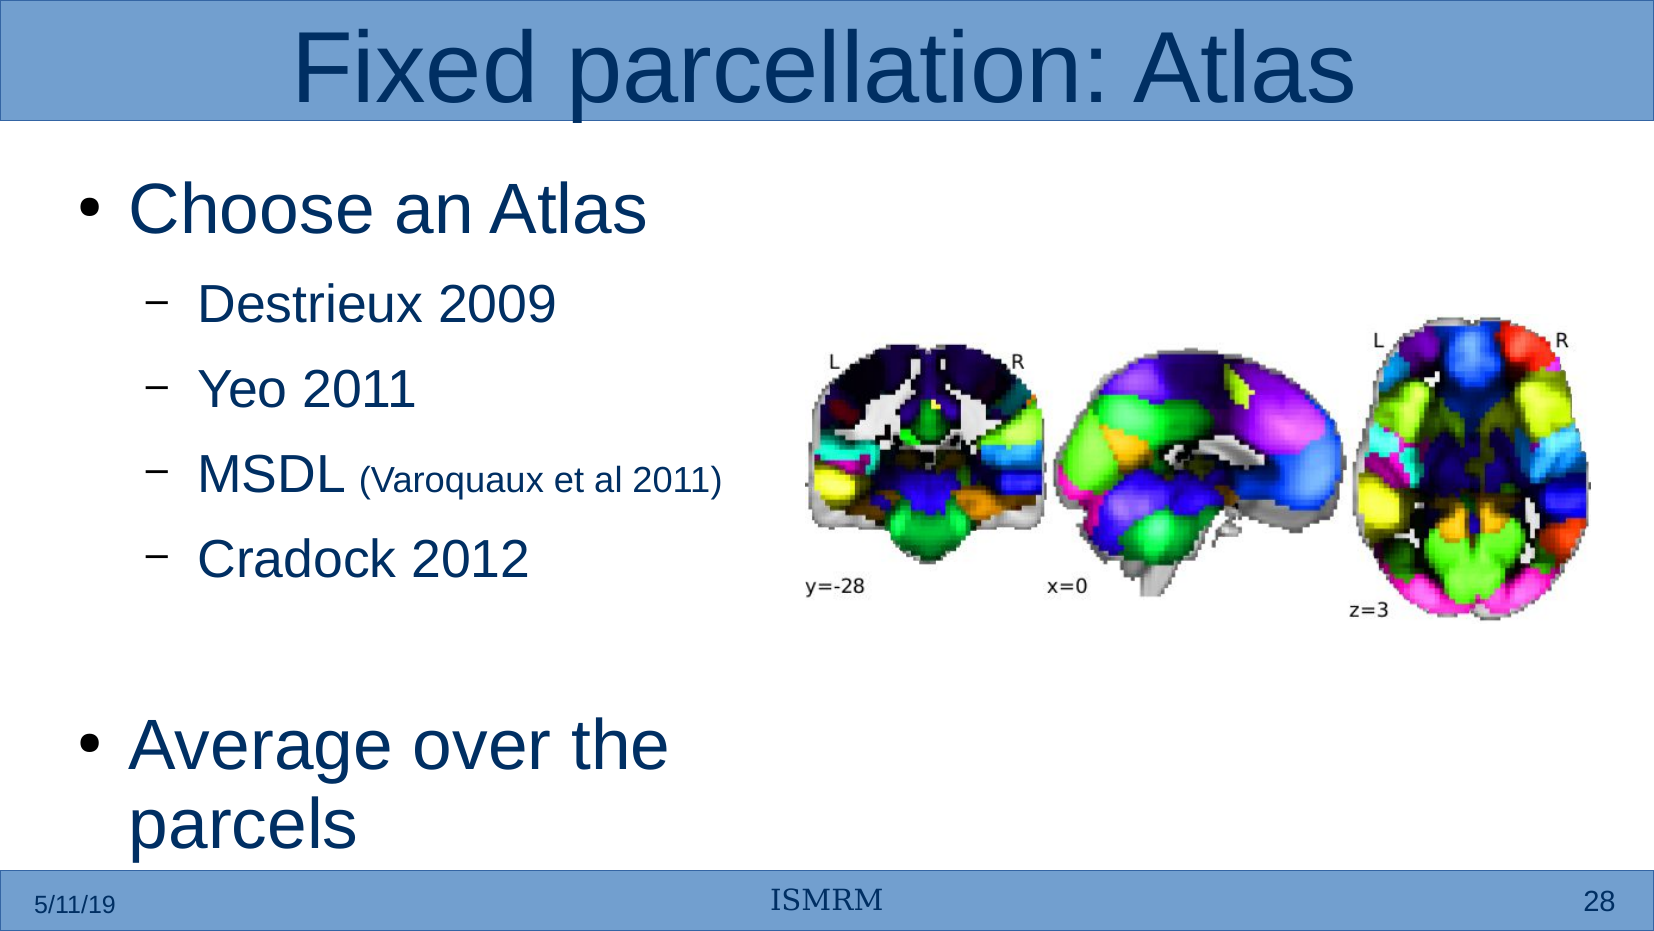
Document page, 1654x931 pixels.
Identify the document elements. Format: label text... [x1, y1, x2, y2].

picture [805, 314, 1591, 624]
list Choose an Atlas Destrieux 2009 Yeo 2011 MSDL (Varoquaux et al 2011) Cradock 2012 Average over the parcels [60, 169, 803, 871]
title Fixed parcellation: Atlas [0, 15, 1651, 121]
